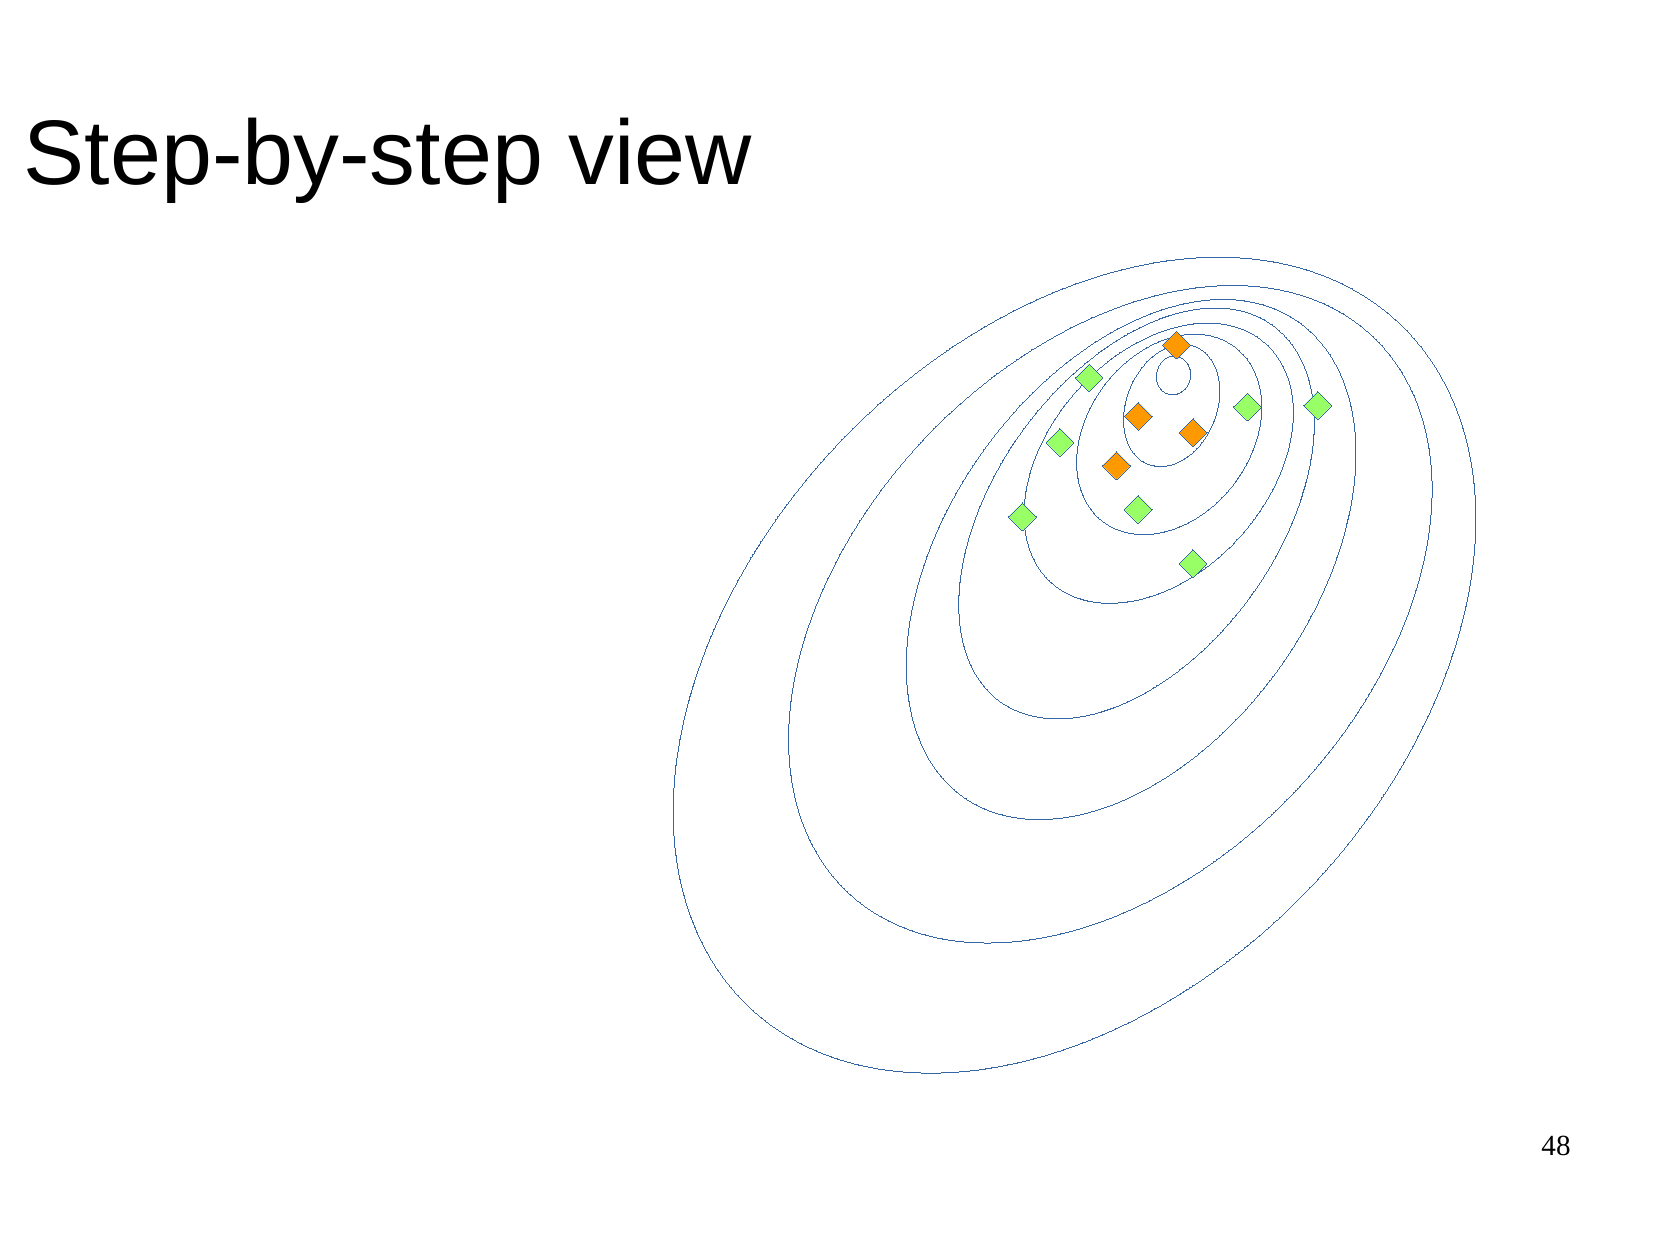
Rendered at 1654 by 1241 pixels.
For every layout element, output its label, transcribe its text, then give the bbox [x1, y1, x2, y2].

title Step-by-step view [23, 49, 1512, 257]
text_box [673, 257, 1476, 1074]
